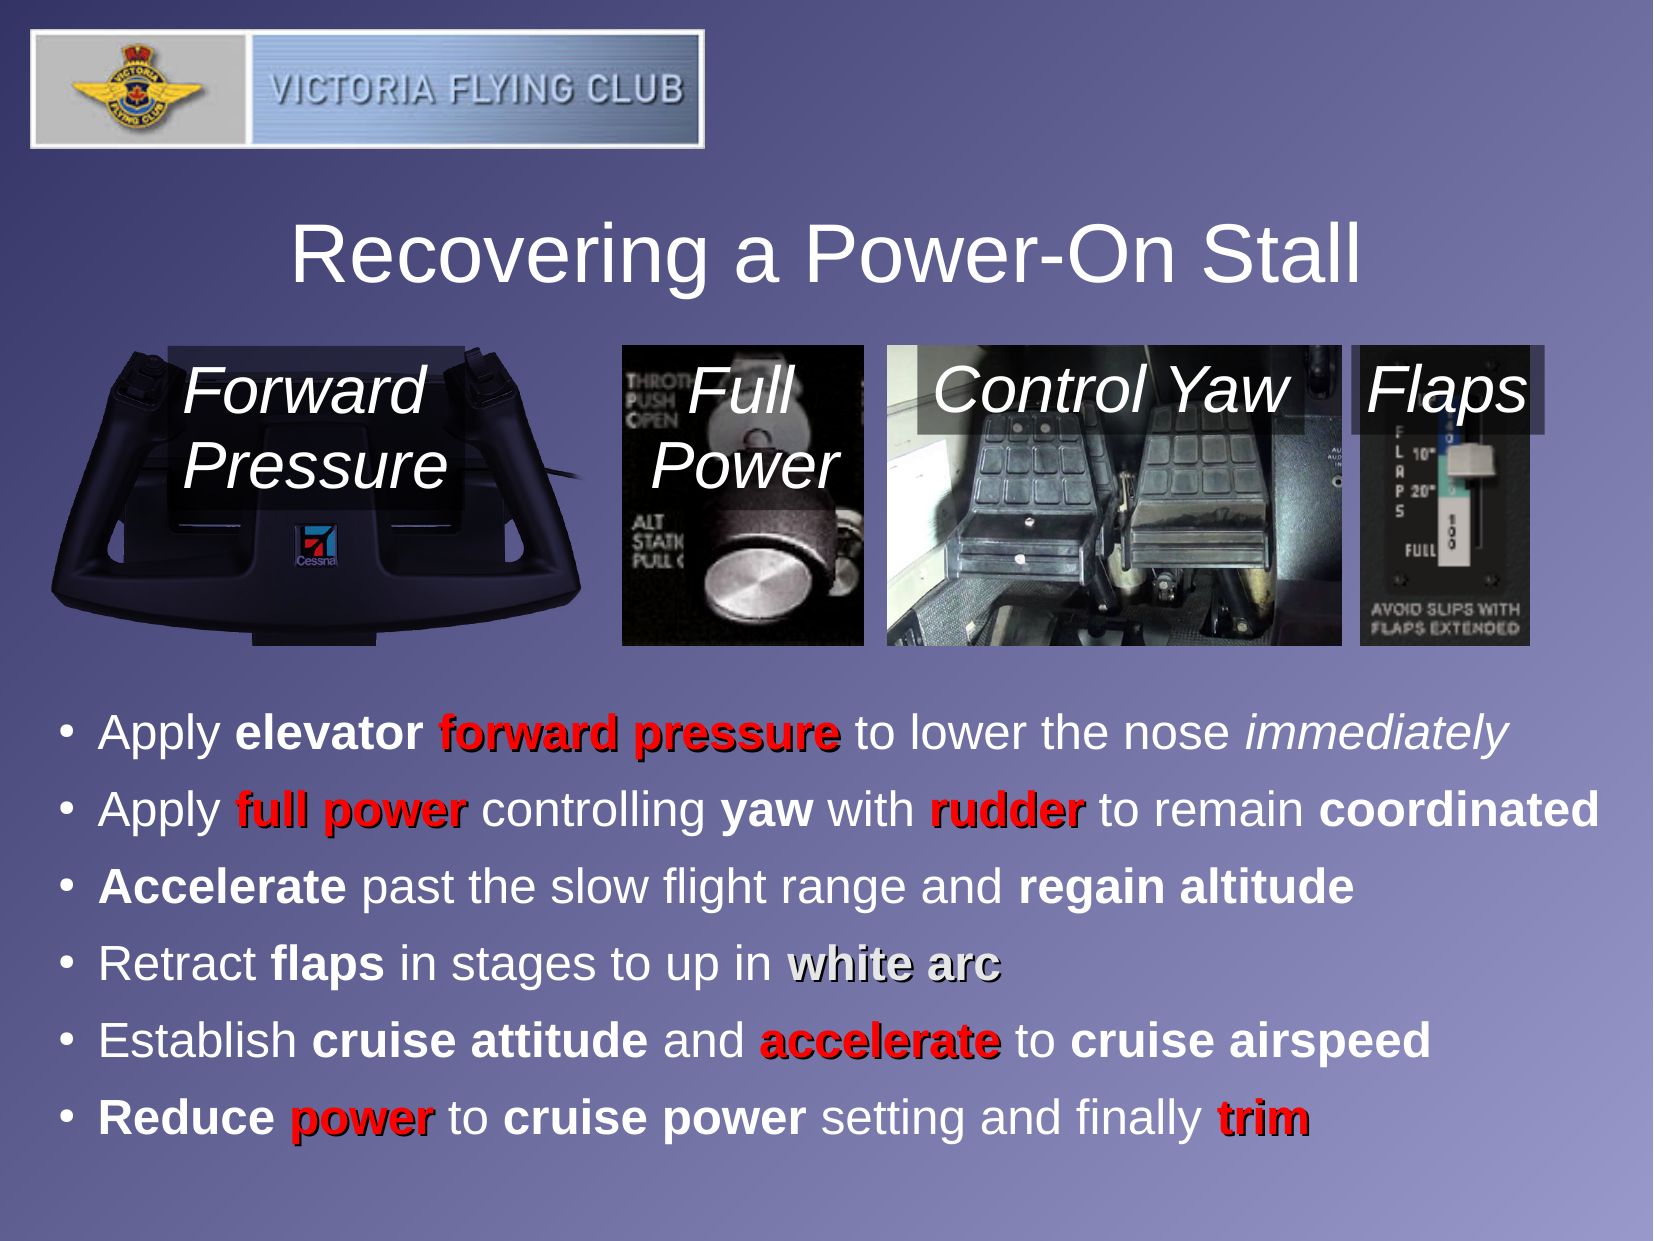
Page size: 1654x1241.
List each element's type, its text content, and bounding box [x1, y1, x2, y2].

picture [1360, 435, 1530, 646]
text_box Forward Pressure [167, 345, 465, 511]
list Apply elevator forward pressure to lower the nose immediately Apply full power controlling yaw with rudder to remain coordinated Accelerate past the slow flight range and regain altitude Retract flaps in stages to up in white arc Establish cruise attitude and accelerate to cruise airspeed Reduce power to cruise power setting and finally trim [45, 705, 1621, 1201]
title Recovering a Power-On Stall [82, 150, 1571, 358]
picture [622, 345, 864, 646]
text_box Full Power [635, 345, 855, 511]
text_box Flaps [1351, 345, 1545, 435]
picture [30, 29, 705, 149]
text_box Control Yaw [917, 345, 1305, 435]
picture [887, 345, 1342, 646]
picture [44, 345, 587, 646]
